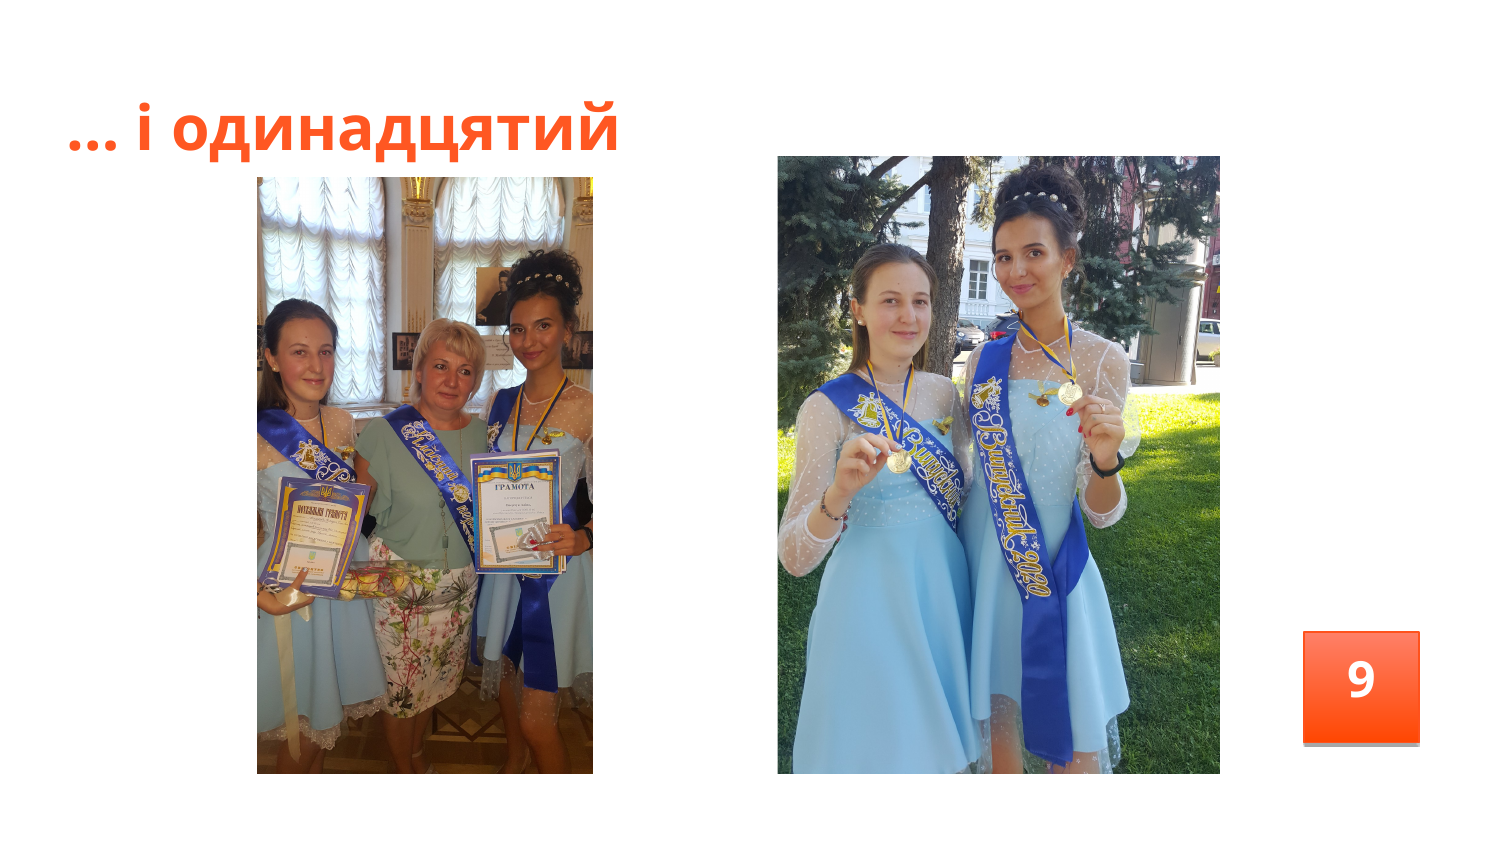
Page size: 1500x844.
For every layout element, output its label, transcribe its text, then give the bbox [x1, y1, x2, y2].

picture [777, 156, 1220, 774]
title … і одинадцятий [51, 72, 1449, 167]
picture [257, 177, 593, 774]
text_box 9 [1304, 632, 1419, 743]
